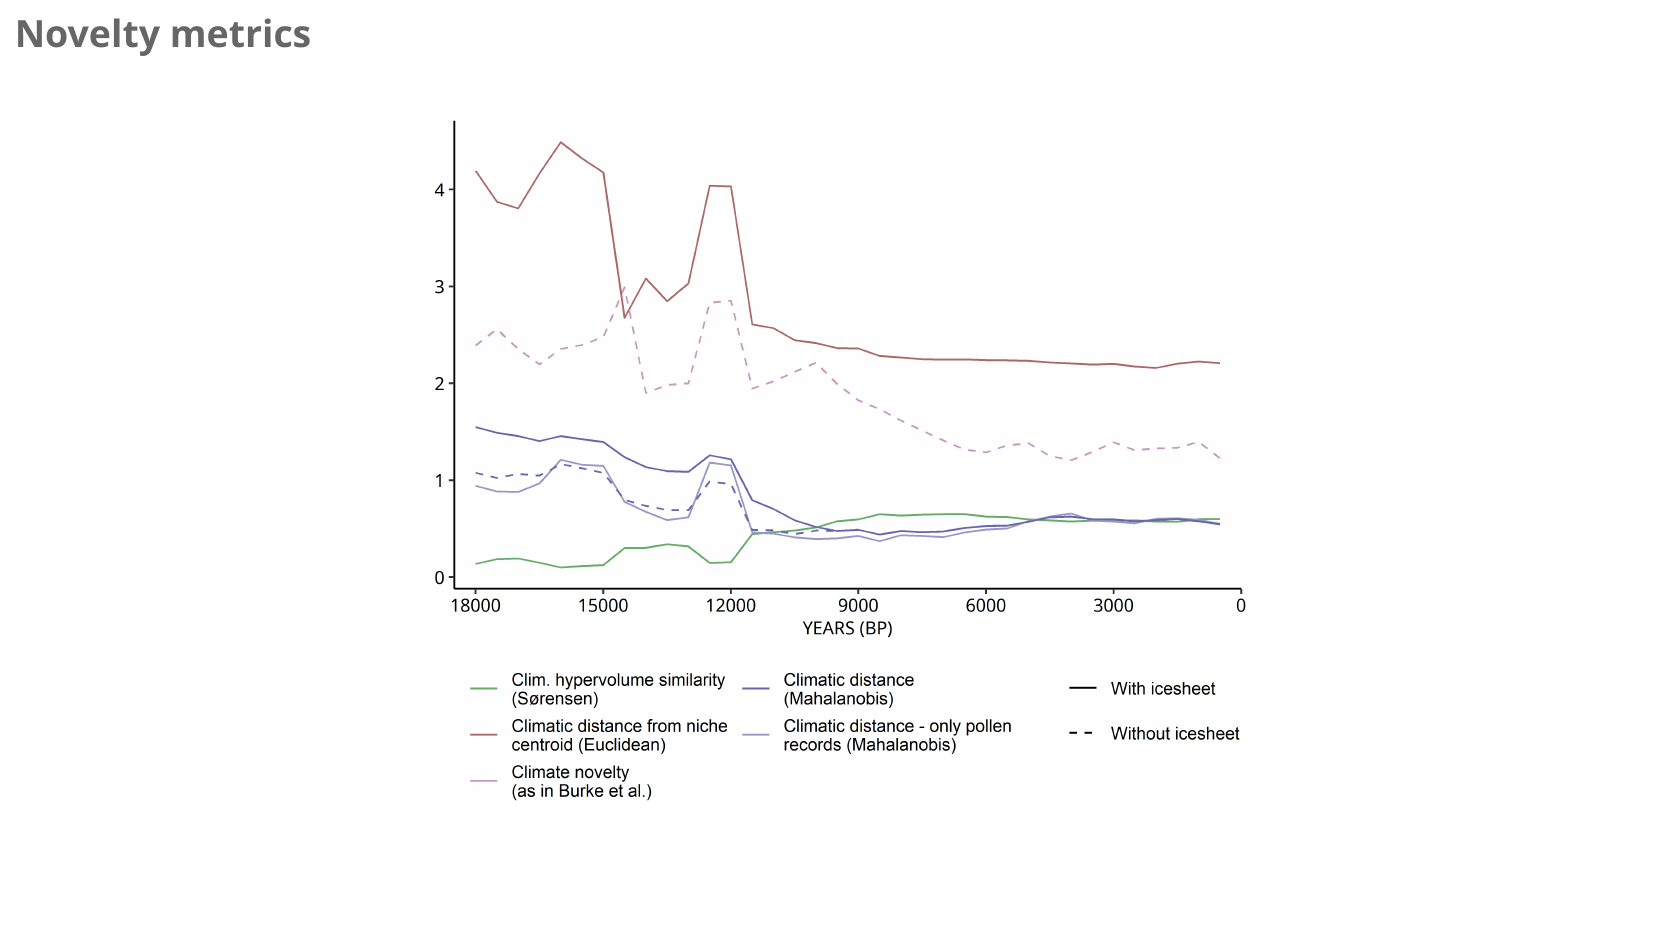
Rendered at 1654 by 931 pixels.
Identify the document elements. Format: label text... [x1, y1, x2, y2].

picture [401, 118, 1252, 820]
text_box Novelty metrics [0, 0, 1654, 118]
